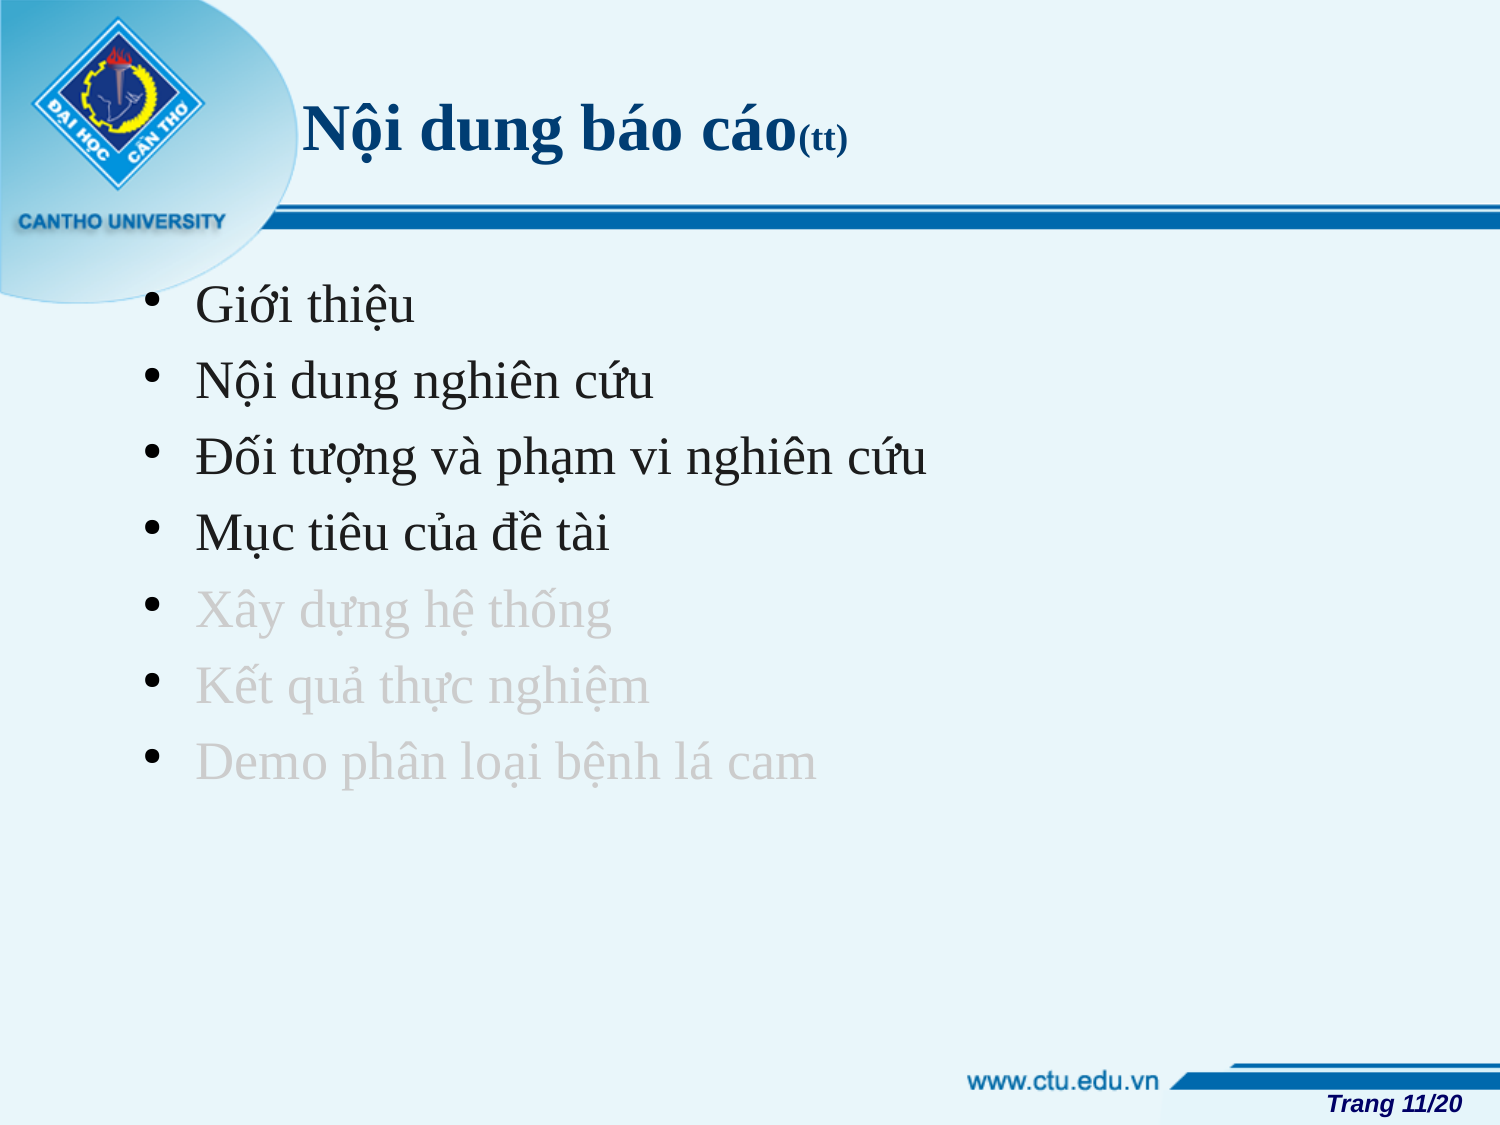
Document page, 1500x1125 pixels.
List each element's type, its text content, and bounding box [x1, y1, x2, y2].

picture [0, 0, 1500, 1125]
text_box Trang 11/20 [1311, 1080, 1497, 1125]
list Giới thiệu Nội dung nghiên cứu Đối tượng và phạm vi nghiên cứu Mục tiêu của đề tài Xây dựng hệ thống Kết quả thực nghiệm Demo phân loại bệnh lá cam [125, 267, 1450, 1050]
title Nội dung báo cáo(tt) [287, 46, 1450, 202]
